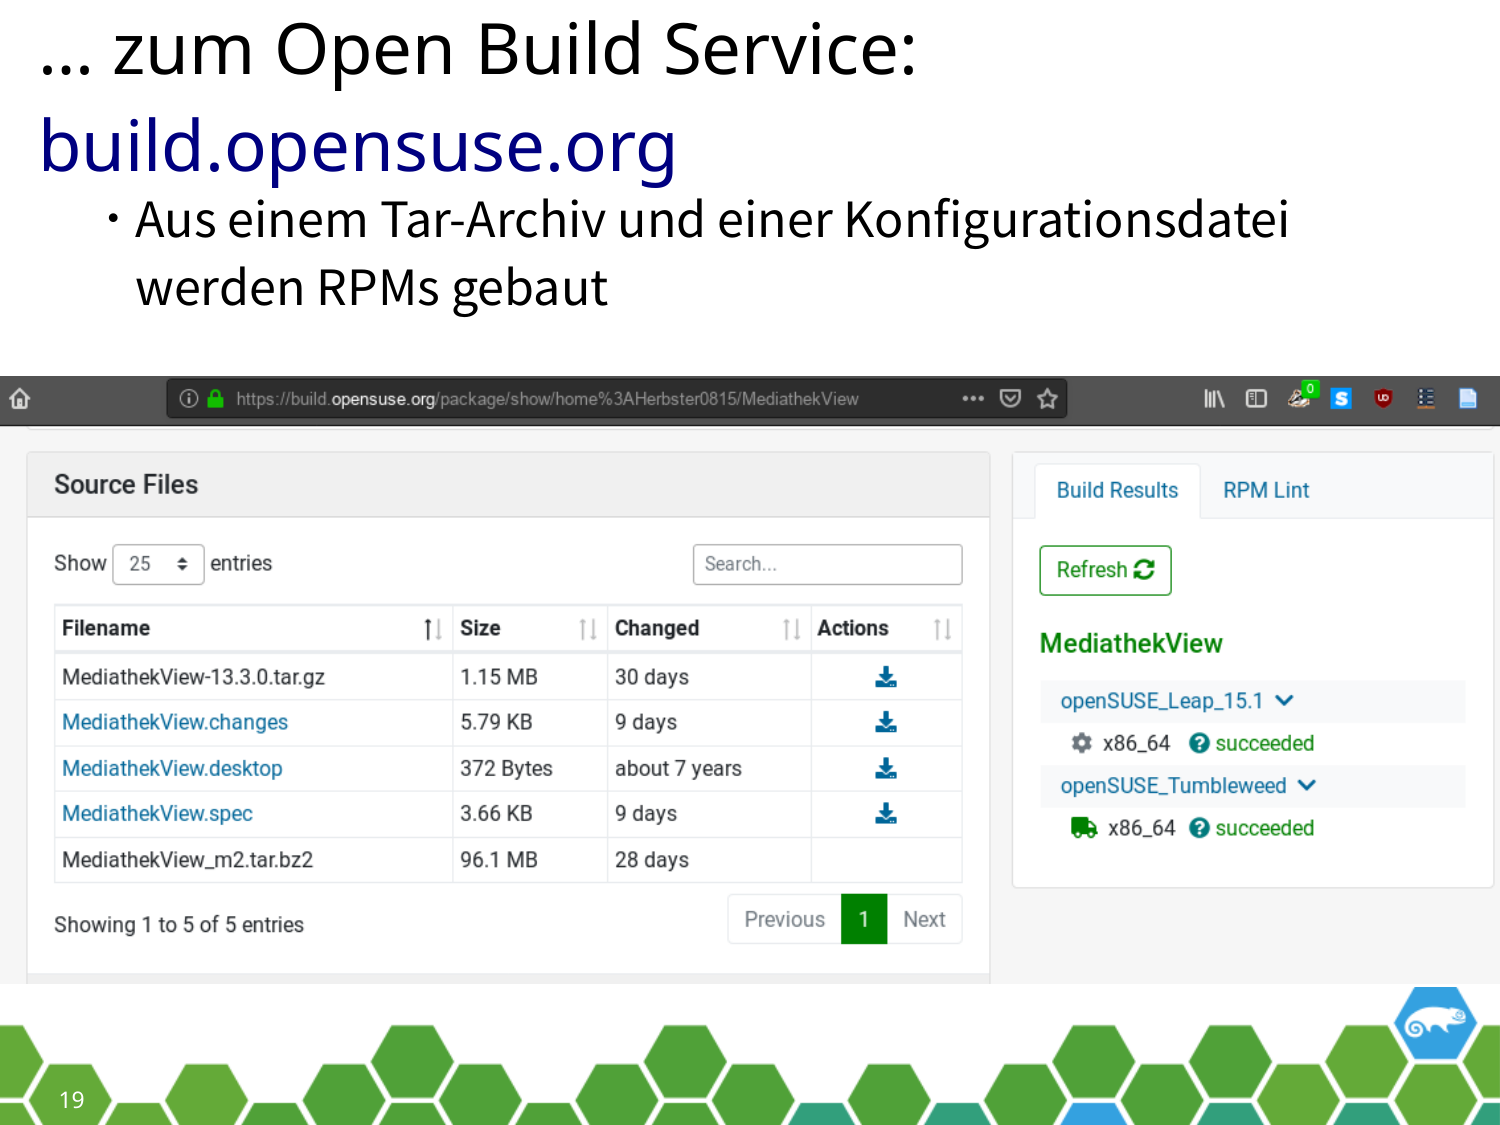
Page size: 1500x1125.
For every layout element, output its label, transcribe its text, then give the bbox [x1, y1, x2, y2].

title … zum Open Build Service: build.opensuse.org [38, 6, 1500, 185]
list Aus einem Tar-Archiv und einer Konfigurationsdatei werden RPMs gebaut [107, 184, 1345, 376]
picture [0, 376, 1500, 984]
picture [0, 987, 1500, 1125]
